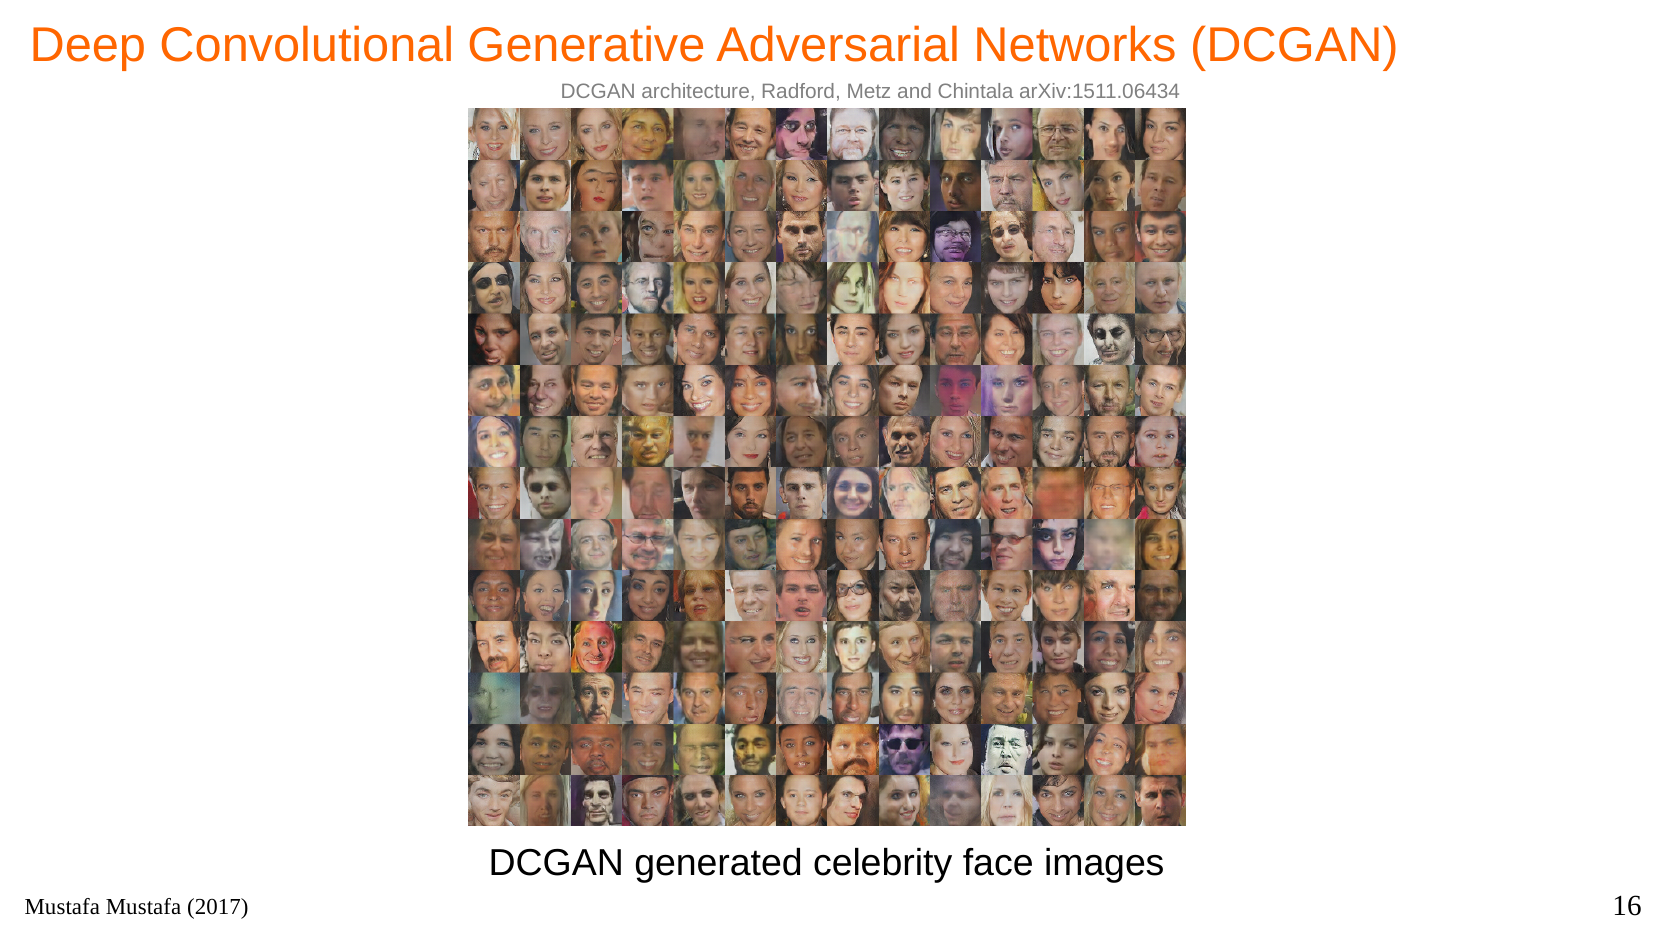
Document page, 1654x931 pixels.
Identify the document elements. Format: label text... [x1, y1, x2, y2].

text_box DCGAN architecture, Radford, Metz and Chintala arXiv:1511.06434 [545, 72, 1203, 111]
picture [468, 108, 1186, 826]
text_box DCGAN generated celebrity face images [473, 834, 1180, 891]
title Deep Convolutional Generative Adversarial Networks (DCGAN) [29, 15, 1621, 74]
